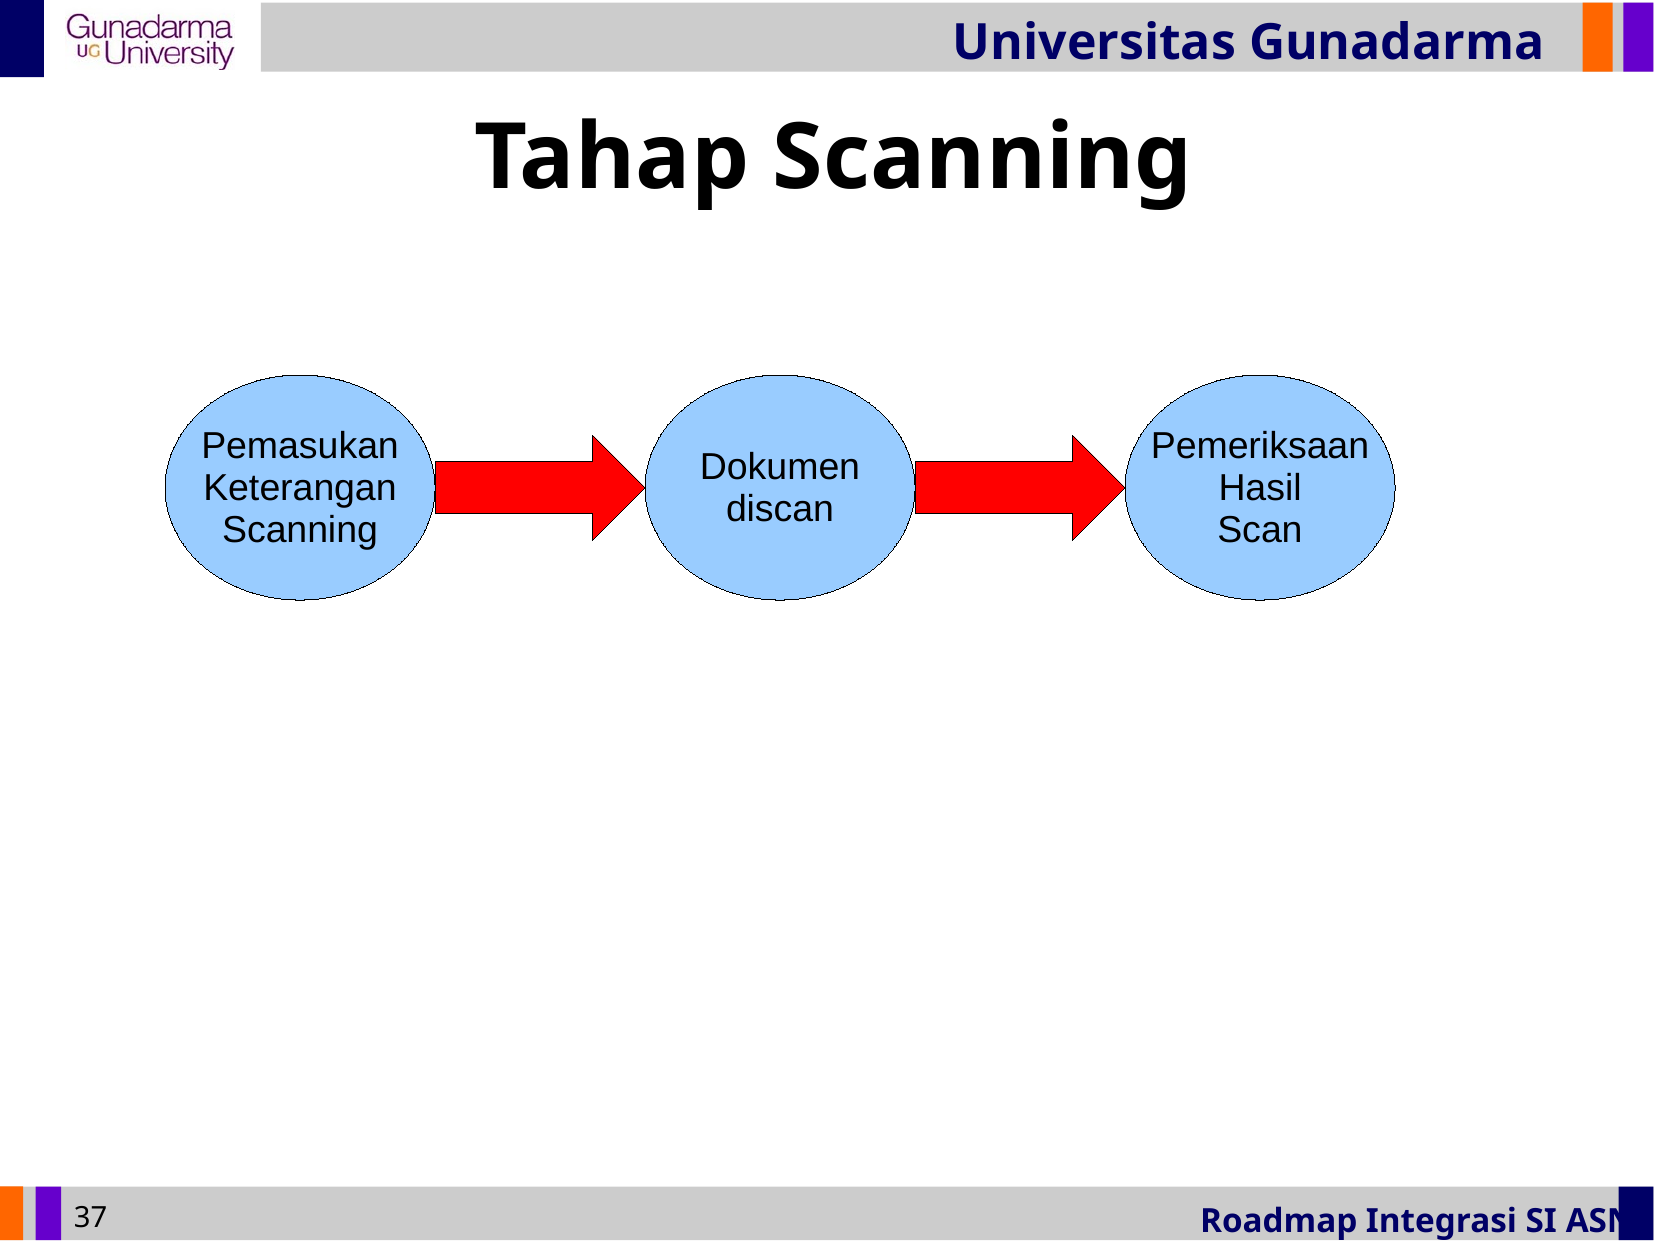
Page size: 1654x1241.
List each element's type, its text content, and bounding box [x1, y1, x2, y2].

text_box Pemeriksaan Hasil Scan [1125, 375, 1396, 601]
text_box Dokumen discan [645, 375, 915, 601]
picture [65, 0, 235, 70]
text_box [435, 435, 646, 541]
text_box [915, 435, 1126, 541]
title Tahap Scanning [77, 90, 1591, 217]
text_box Pemasukan Keterangan Scanning [165, 375, 435, 601]
